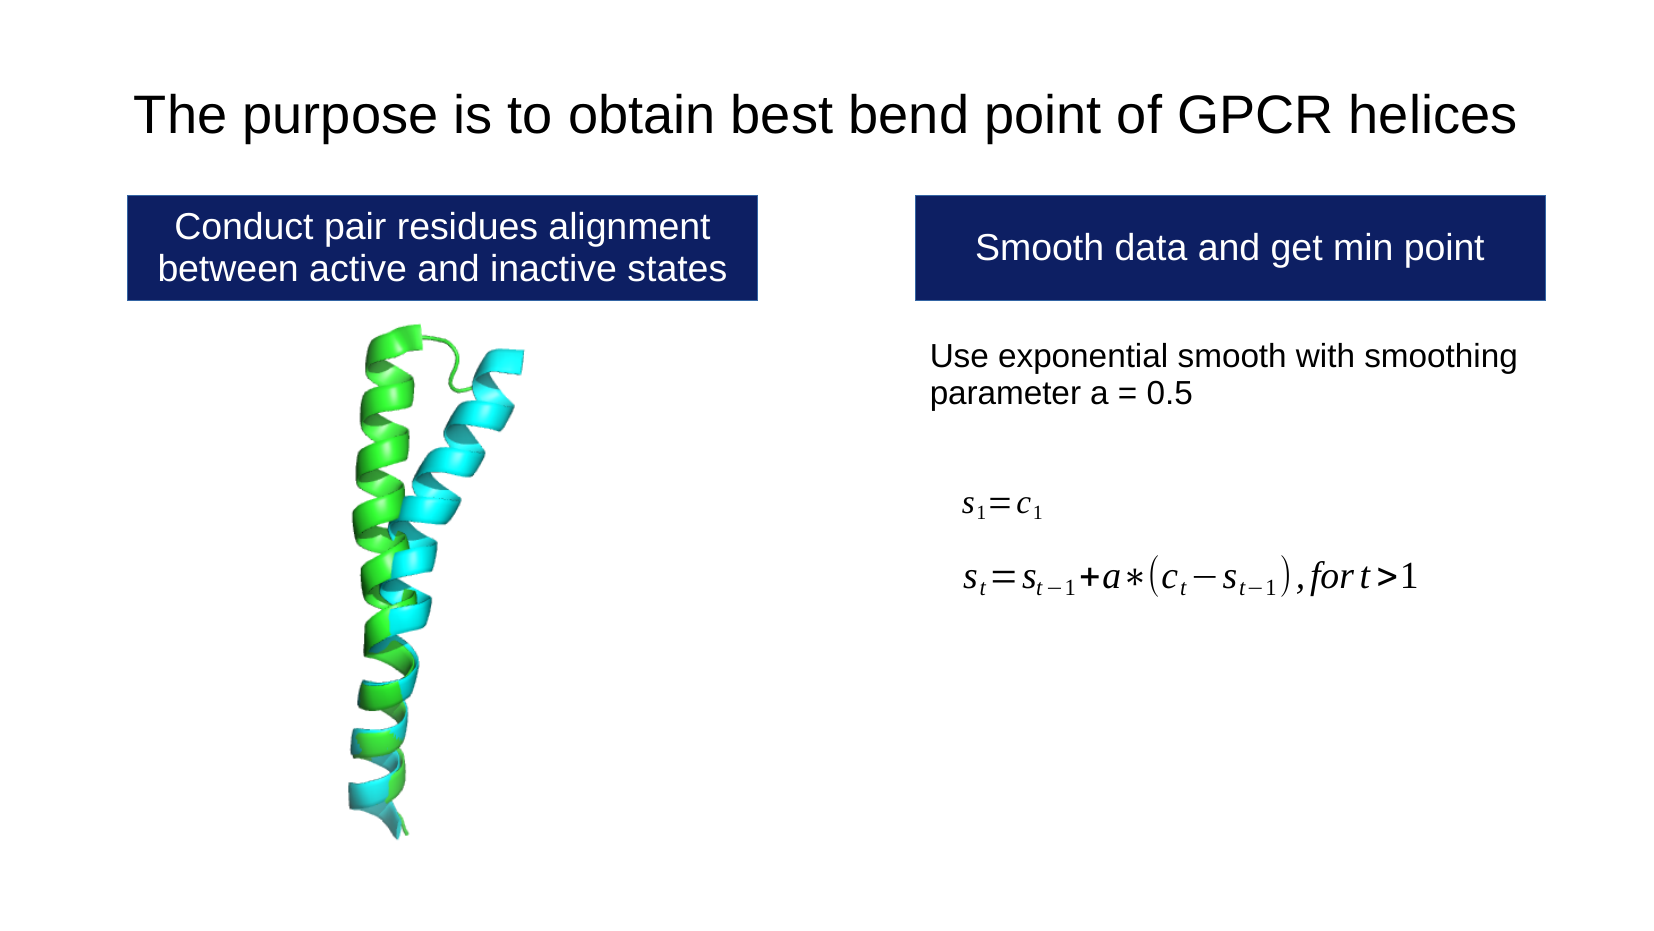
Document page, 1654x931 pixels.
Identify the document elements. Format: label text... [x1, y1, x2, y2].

picture [255, 312, 571, 856]
text_box Smooth data and get min point [915, 195, 1546, 301]
title The purpose is to obtain best bend point of GPCR helices [82, 37, 1571, 193]
chart [953, 490, 1050, 526]
chart [953, 551, 1428, 601]
text_box Use exponential smooth with smoothing parameter a = 0.5 [915, 330, 1546, 408]
text_box Conduct pair residues alignment between active and inactive states [127, 195, 758, 301]
